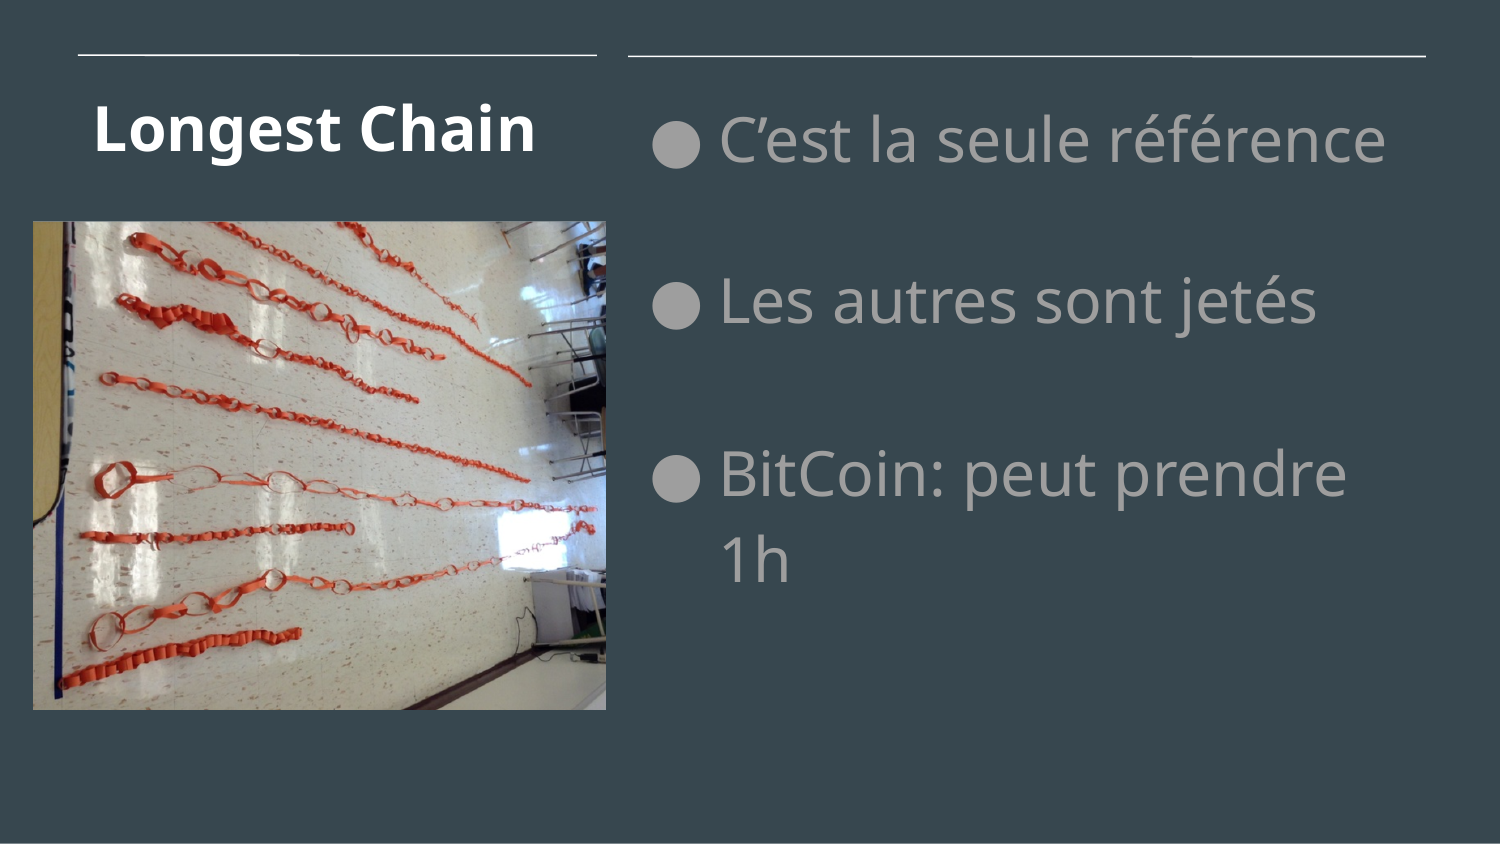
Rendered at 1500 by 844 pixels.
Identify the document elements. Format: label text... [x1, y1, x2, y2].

list C’est la seule référence Les autres sont jetés BitCoin: peut prendre 1h [628, 73, 1426, 749]
picture [32, 221, 606, 710]
title Longest Chain [77, 73, 597, 221]
